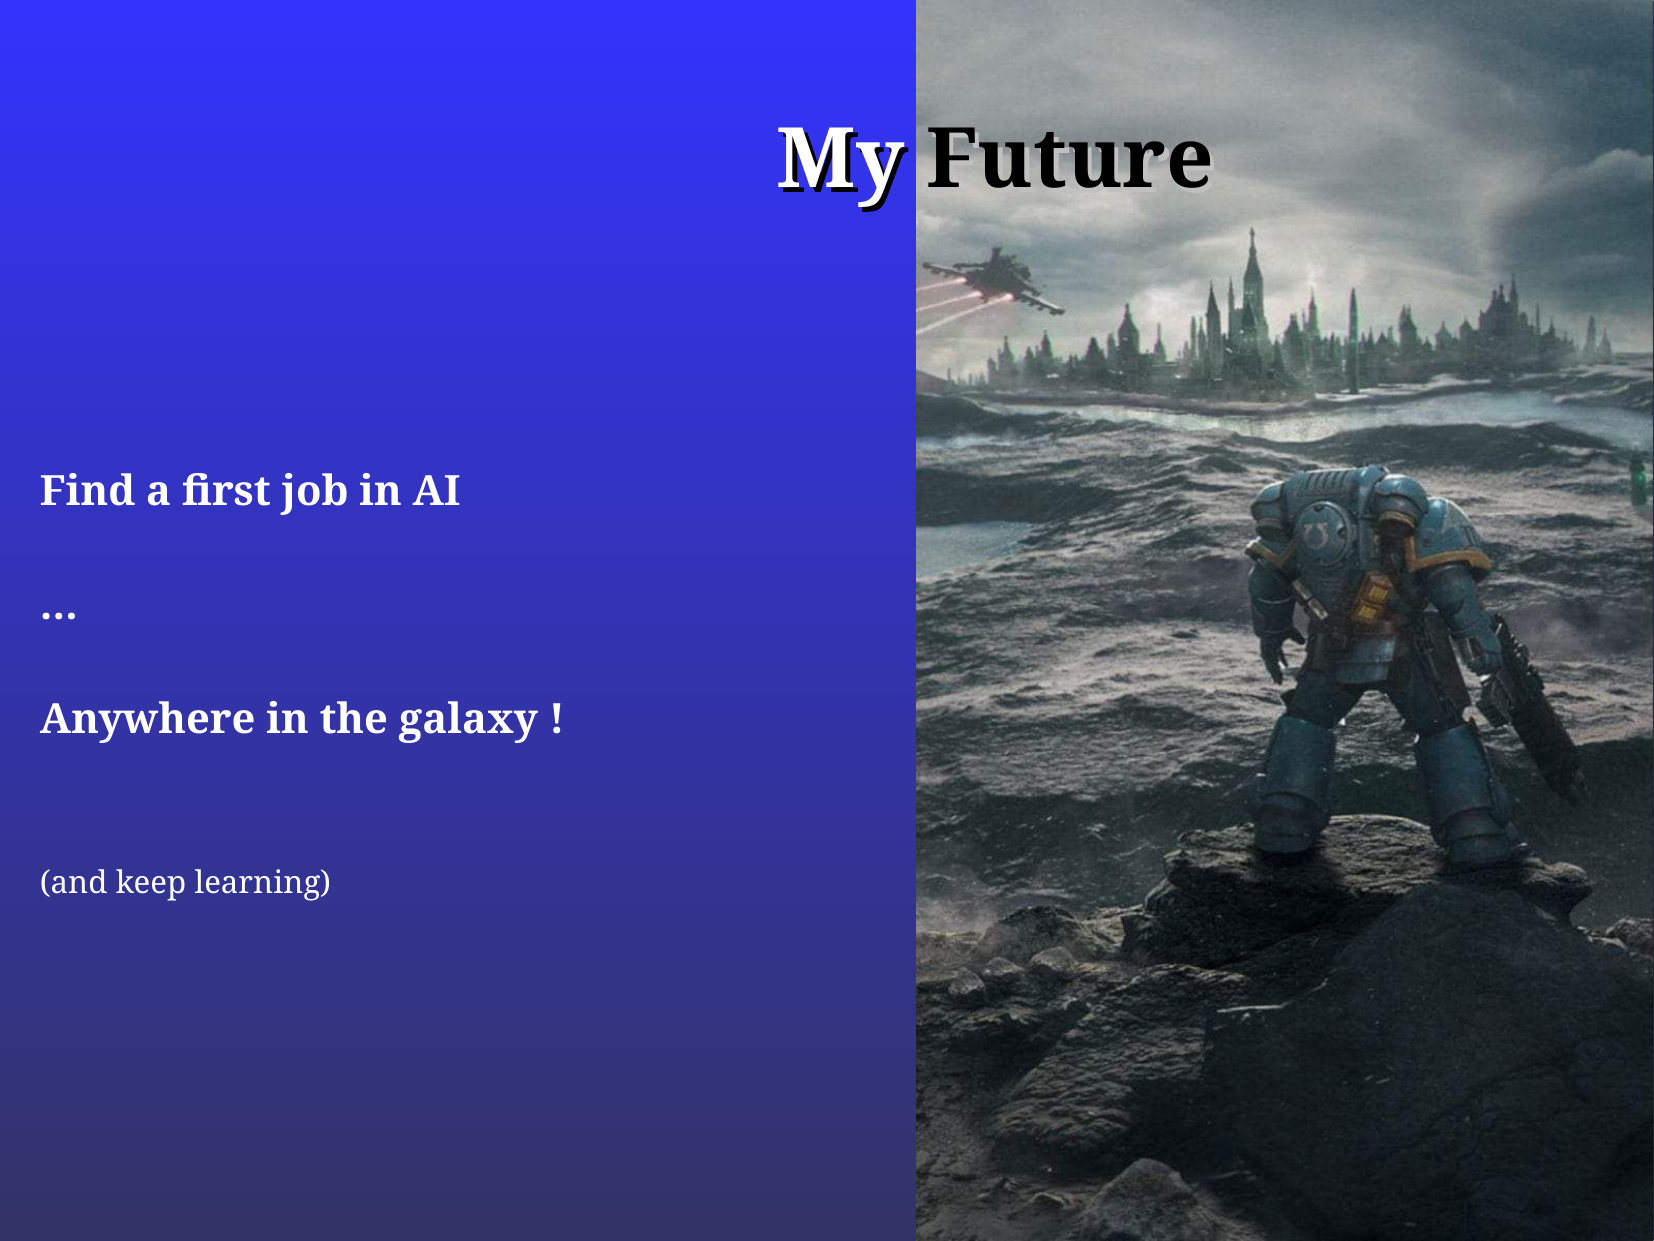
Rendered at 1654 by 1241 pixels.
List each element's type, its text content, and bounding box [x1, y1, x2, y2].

text_box Find a first job in AI … Anywhere in the galaxy ! (and keep learning) [28, 448, 886, 1217]
picture [916, 0, 1654, 1241]
text_box My Future [35, 91, 1229, 225]
